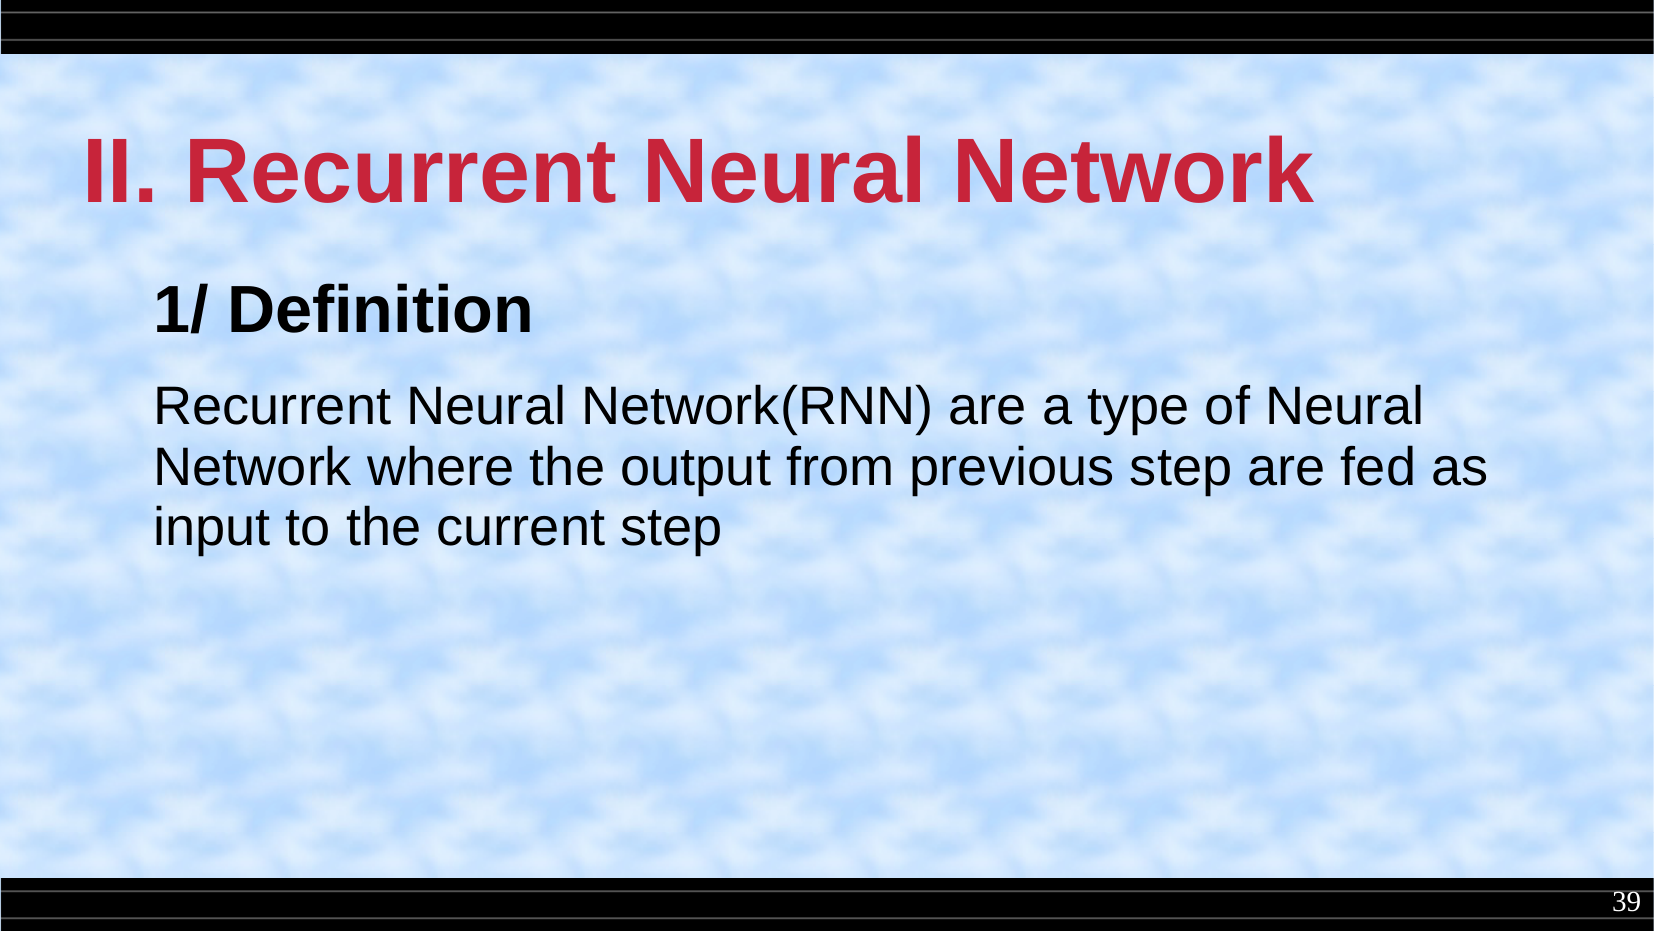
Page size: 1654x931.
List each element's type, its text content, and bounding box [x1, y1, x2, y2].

title II. Recurrent Neural Network [82, 92, 1571, 248]
picture [0, 0, 1654, 931]
list 1/ Definition Recurrent Neural Network(RNN) are a type of Neural Network where the output from previous step are fed as input to the current step [82, 271, 1571, 757]
